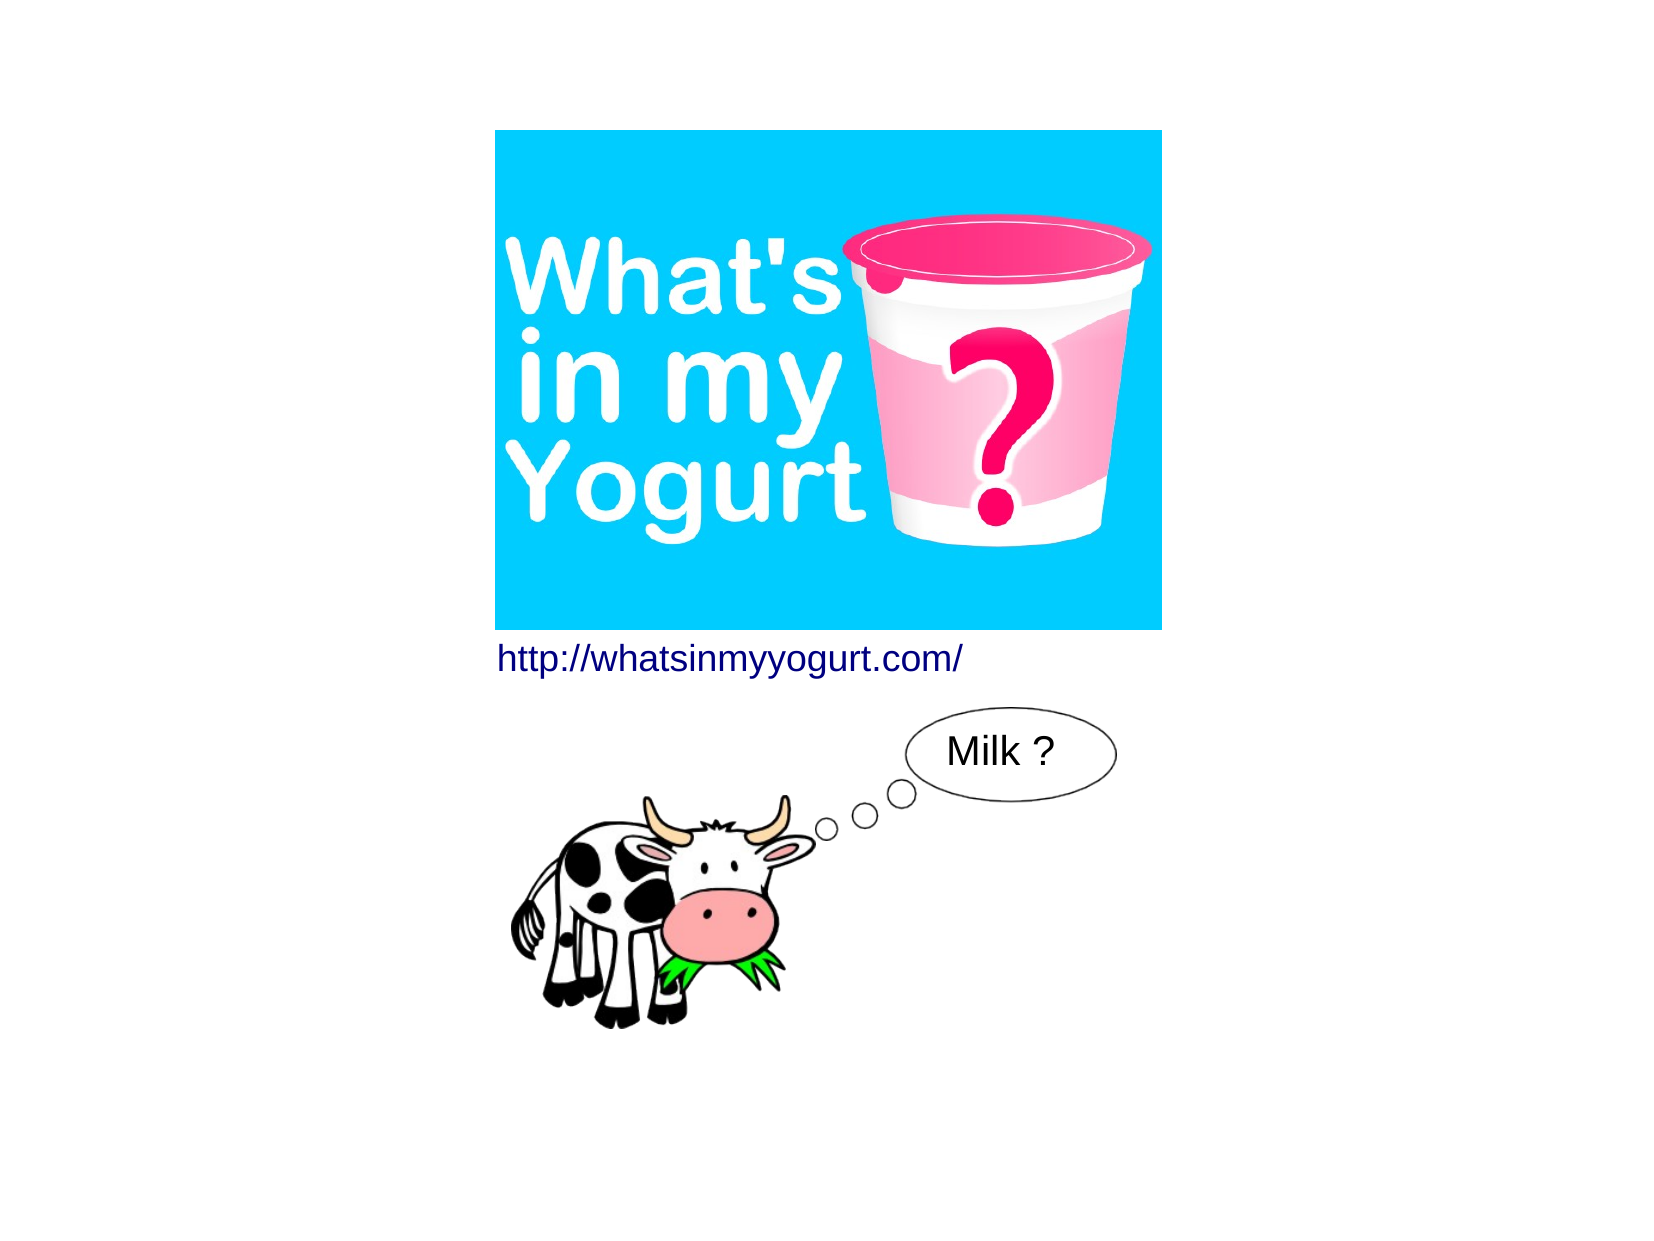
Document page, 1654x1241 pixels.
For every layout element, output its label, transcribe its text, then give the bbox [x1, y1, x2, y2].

picture [506, 237, 601, 317]
picture [511, 707, 1117, 1029]
picture [782, 442, 866, 524]
picture [522, 327, 539, 344]
picture [777, 352, 842, 448]
picture [793, 257, 841, 314]
picture [842, 213, 1152, 547]
text_box http://whatsinmyyogurt.com/ [482, 630, 977, 782]
picture [767, 238, 784, 265]
picture [522, 350, 540, 423]
text_box Milk ? [931, 720, 1117, 782]
picture [728, 238, 765, 314]
picture [643, 462, 703, 544]
picture [715, 462, 769, 523]
picture [506, 440, 570, 522]
picture [576, 462, 636, 523]
picture [607, 237, 659, 314]
picture [669, 257, 722, 315]
picture [667, 350, 767, 423]
picture [556, 352, 621, 423]
